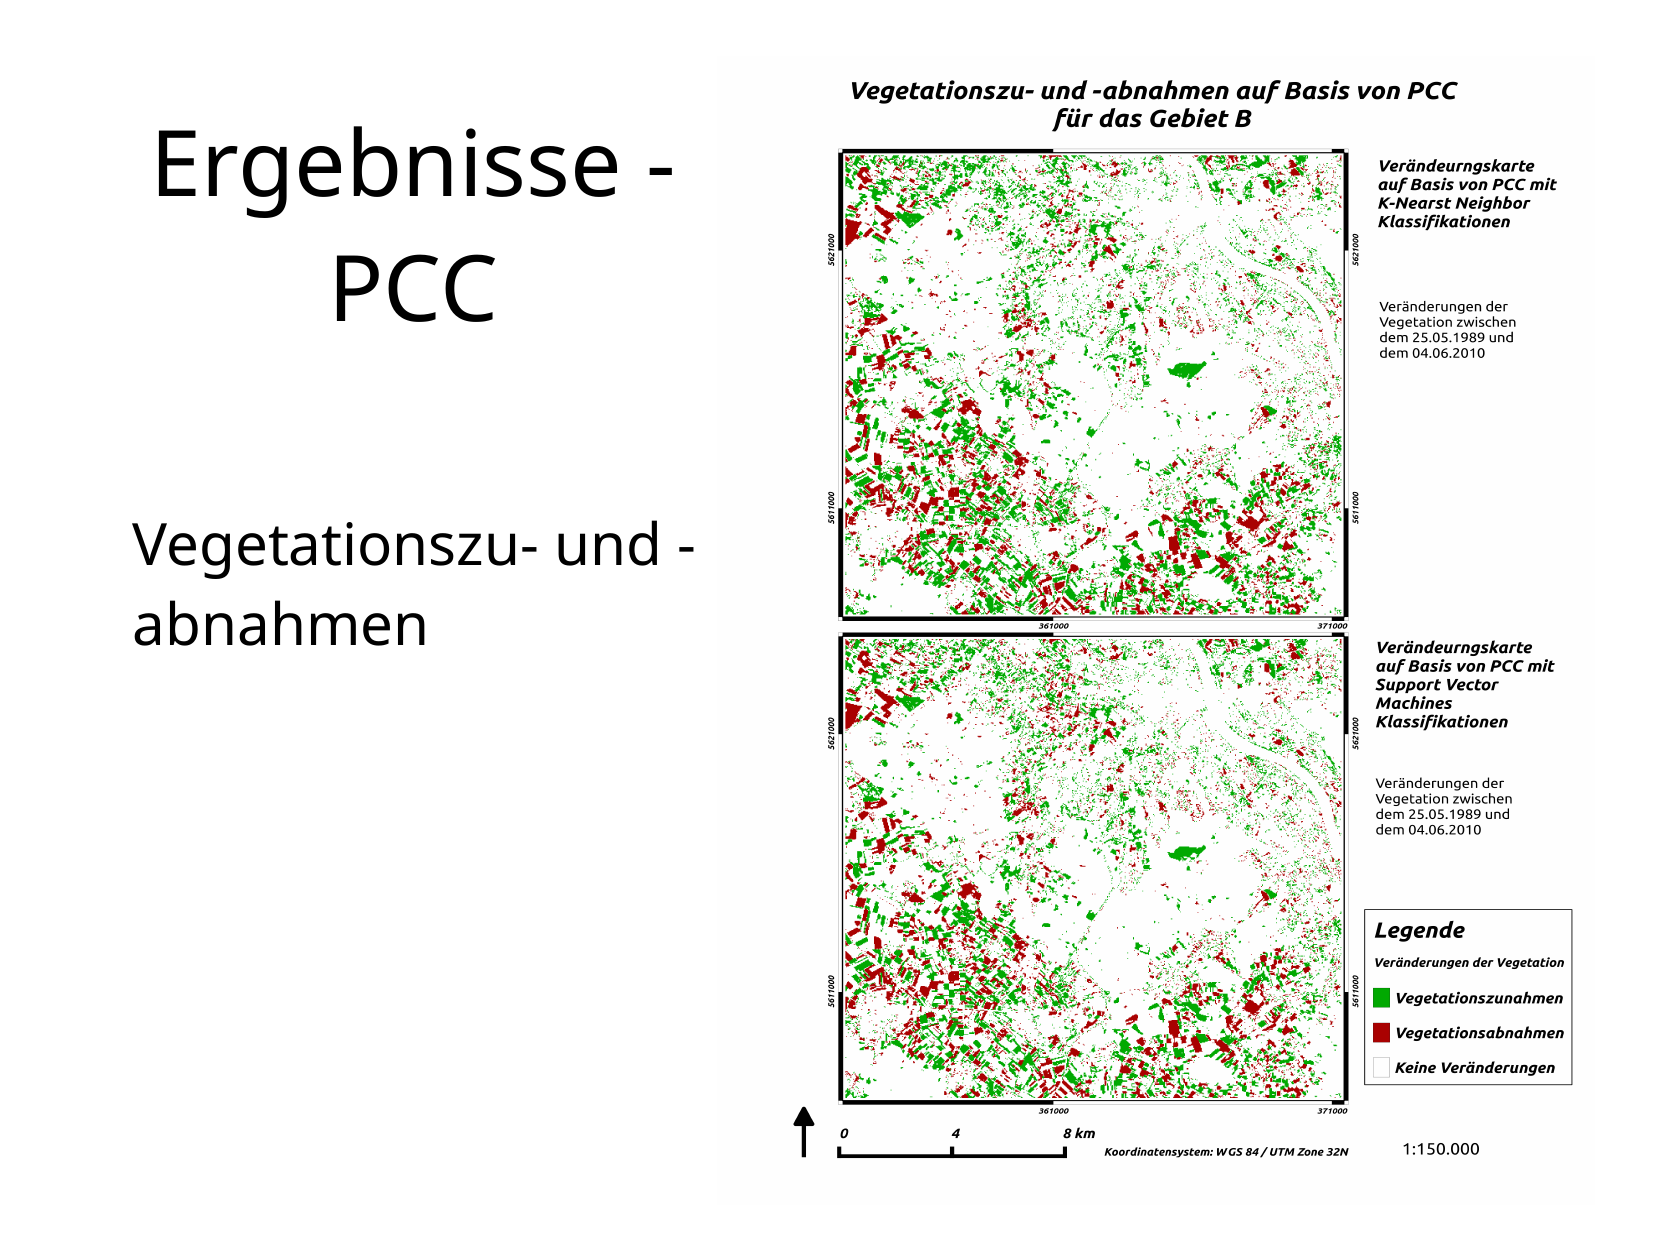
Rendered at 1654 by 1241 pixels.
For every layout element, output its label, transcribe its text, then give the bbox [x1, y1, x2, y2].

picture [717, 56, 1595, 1205]
title Ergebnisse - PCC [70, 47, 756, 400]
text_box Vegetationszu- und -abnahmen [118, 496, 756, 756]
